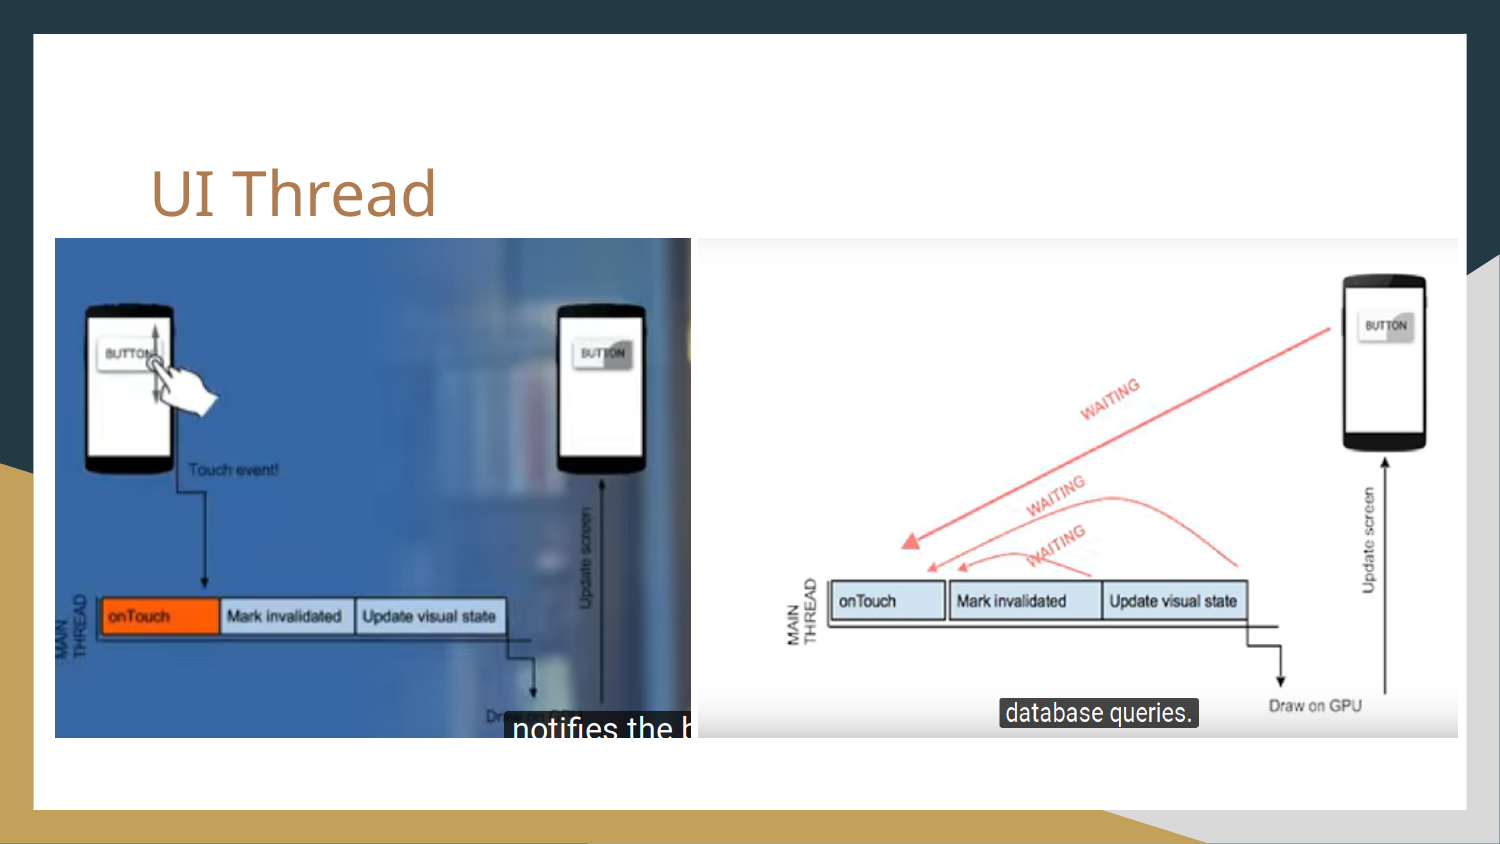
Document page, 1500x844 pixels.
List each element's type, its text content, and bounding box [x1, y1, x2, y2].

picture [698, 238, 1458, 738]
picture [55, 238, 691, 738]
title UI Thread [134, 138, 1366, 296]
